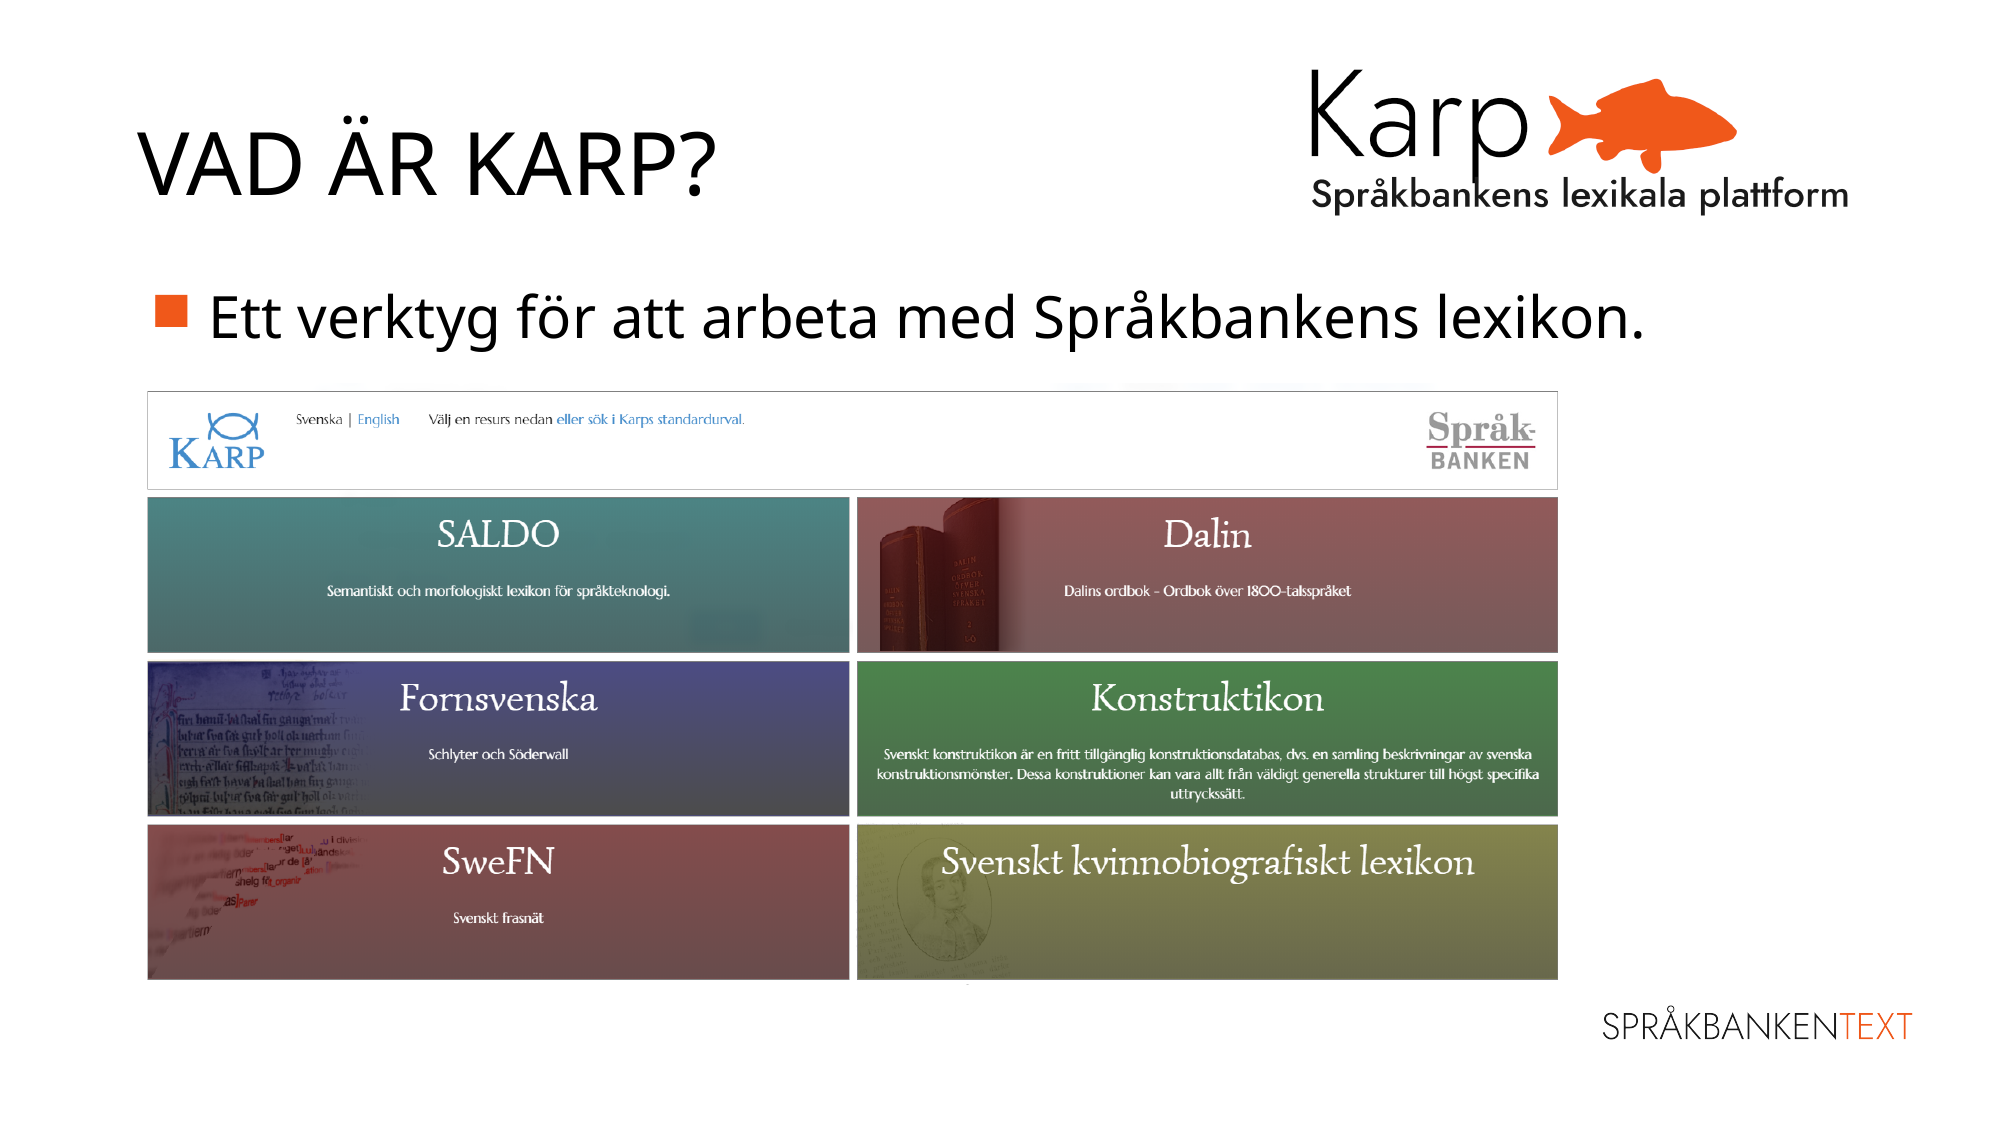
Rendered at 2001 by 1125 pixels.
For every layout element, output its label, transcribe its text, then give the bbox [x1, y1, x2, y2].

picture [137, 383, 1565, 986]
title Vad är Karp? [137, 98, 1300, 225]
picture [1300, 53, 1863, 234]
list Ett verktyg för att arbeta med Språkbankens lexikon. [137, 281, 1861, 904]
picture [1600, 998, 1959, 1125]
